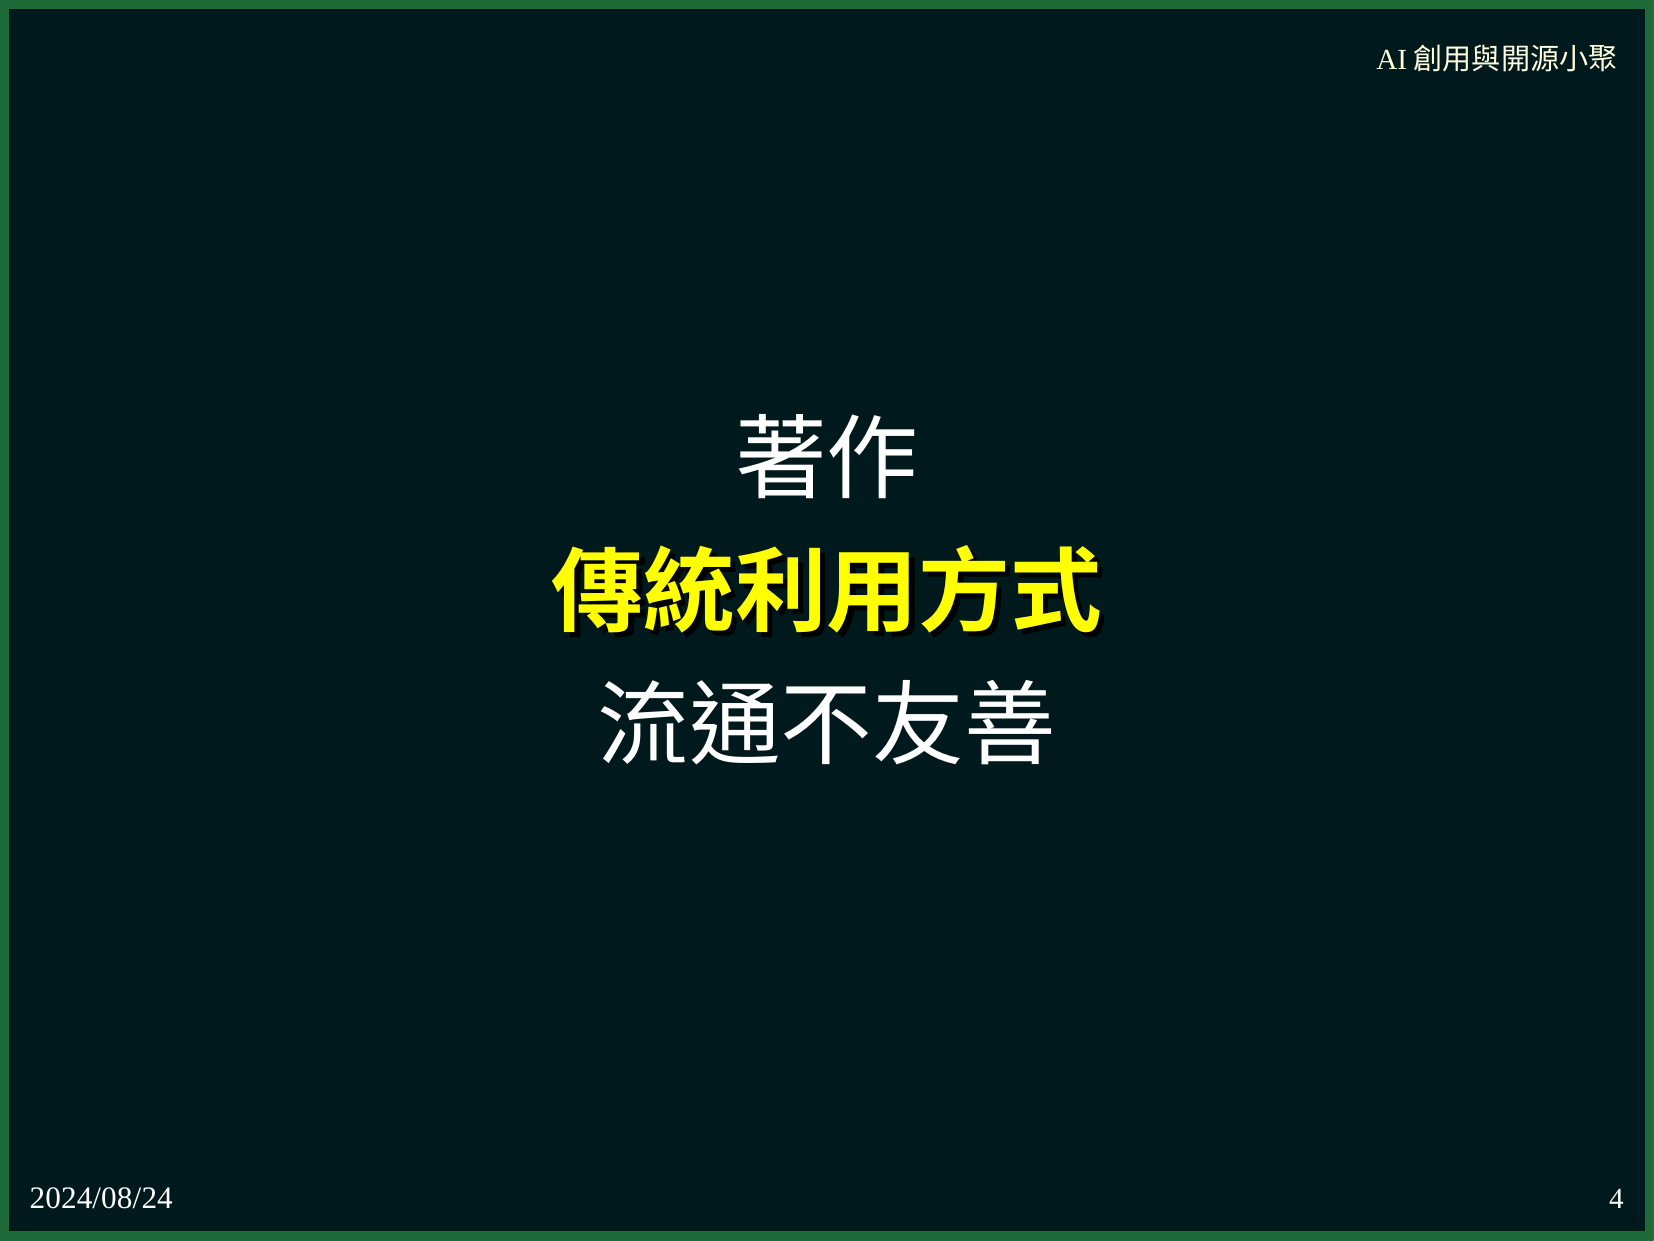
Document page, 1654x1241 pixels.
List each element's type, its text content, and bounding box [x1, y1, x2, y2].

title 著作 傳統利用方式 流通不友善 [82, 242, 1571, 927]
